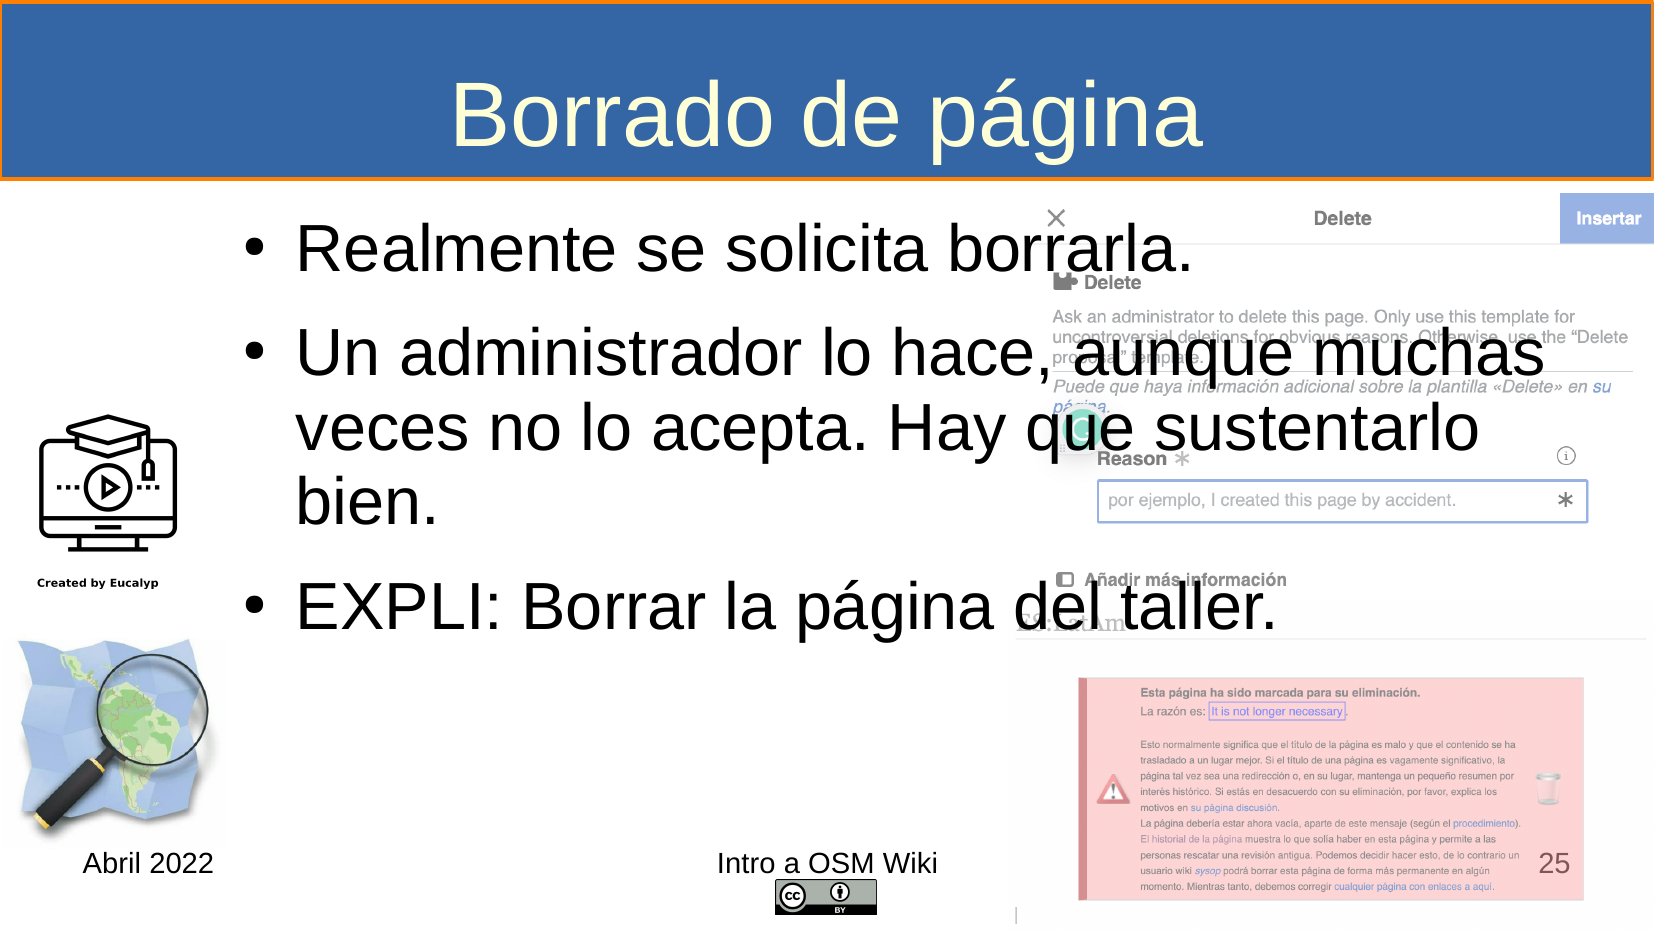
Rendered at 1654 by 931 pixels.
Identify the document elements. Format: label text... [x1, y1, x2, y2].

title Borrado de página [82, 37, 1571, 193]
picture [19, 412, 197, 589]
list Realmente se solicita borrarla. Un administrador lo hace, aunque muchas veces no lo acepta. Hay que sustentarlo bien. EXPLI: Borrar la página del taller. [225, 210, 1609, 751]
picture [0, 623, 226, 849]
picture [1007, 193, 1654, 931]
picture [775, 879, 877, 915]
